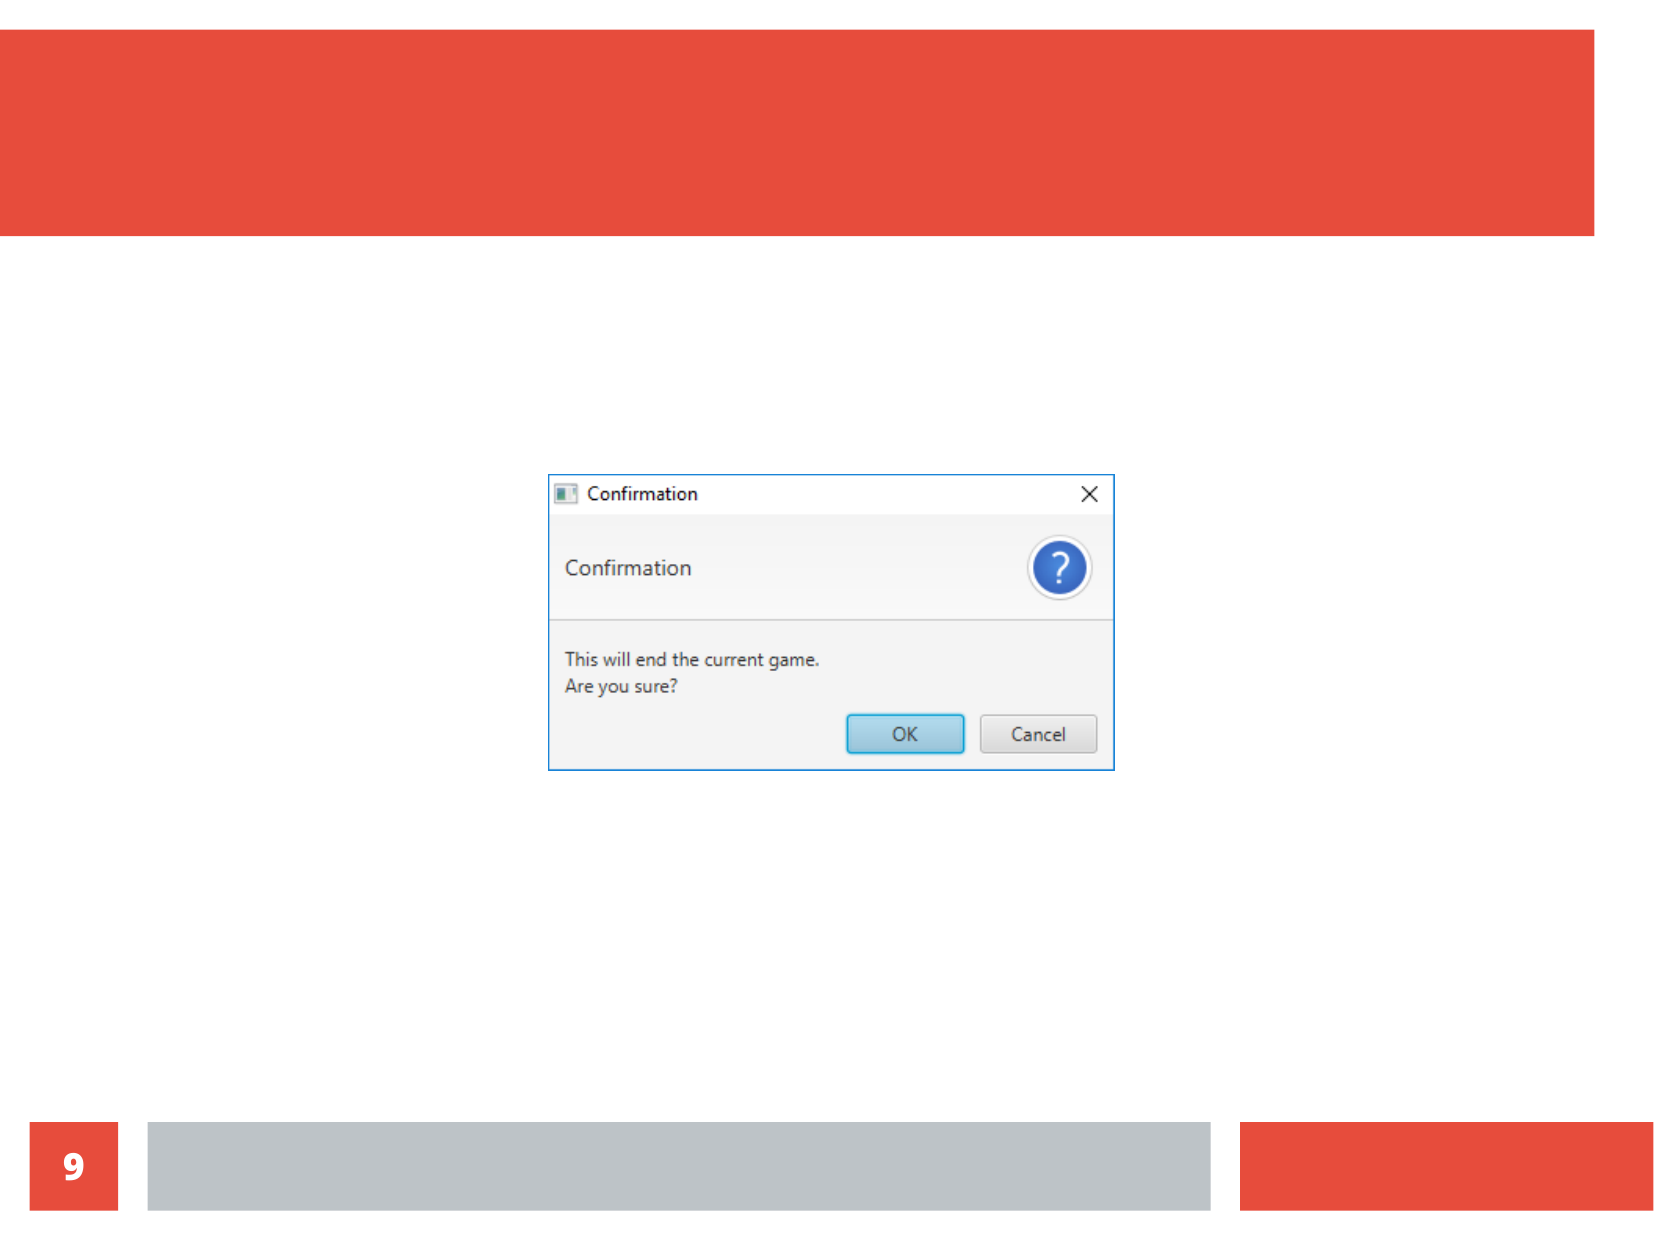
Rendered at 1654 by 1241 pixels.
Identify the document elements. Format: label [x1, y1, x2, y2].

picture [548, 474, 1115, 772]
